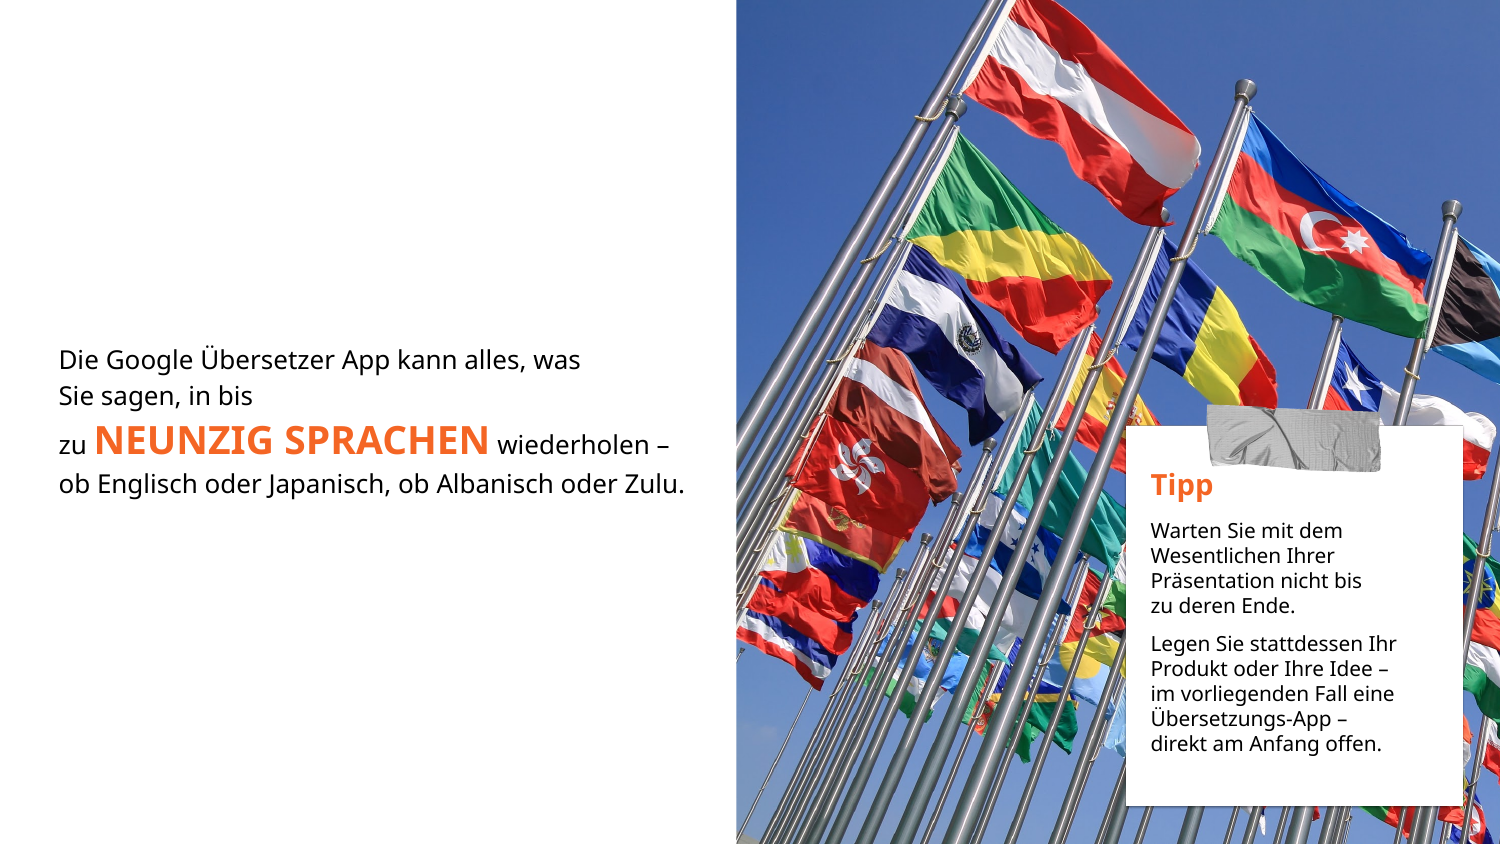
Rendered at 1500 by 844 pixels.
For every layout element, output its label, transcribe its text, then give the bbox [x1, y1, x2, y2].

title Die Google Übersetzer App kann alles, was Sie sagen, in bis zu NEUNZIG SPRACHEN wiederholen – ob Englisch oder Japanisch, ob Albanisch oder Zulu. [43, 313, 708, 530]
text_box Tipp Warten Sie mit dem Wesentlichen Ihrer Präsentation nicht bis zu deren Ende. Legen Sie stattdessen Ihr Produkt oder Ihre Idee – im vorliegenden Fall eine Übersetzungs-App – direkt am Anfang offen. [1135, 451, 1452, 781]
picture [736, 0, 1500, 844]
